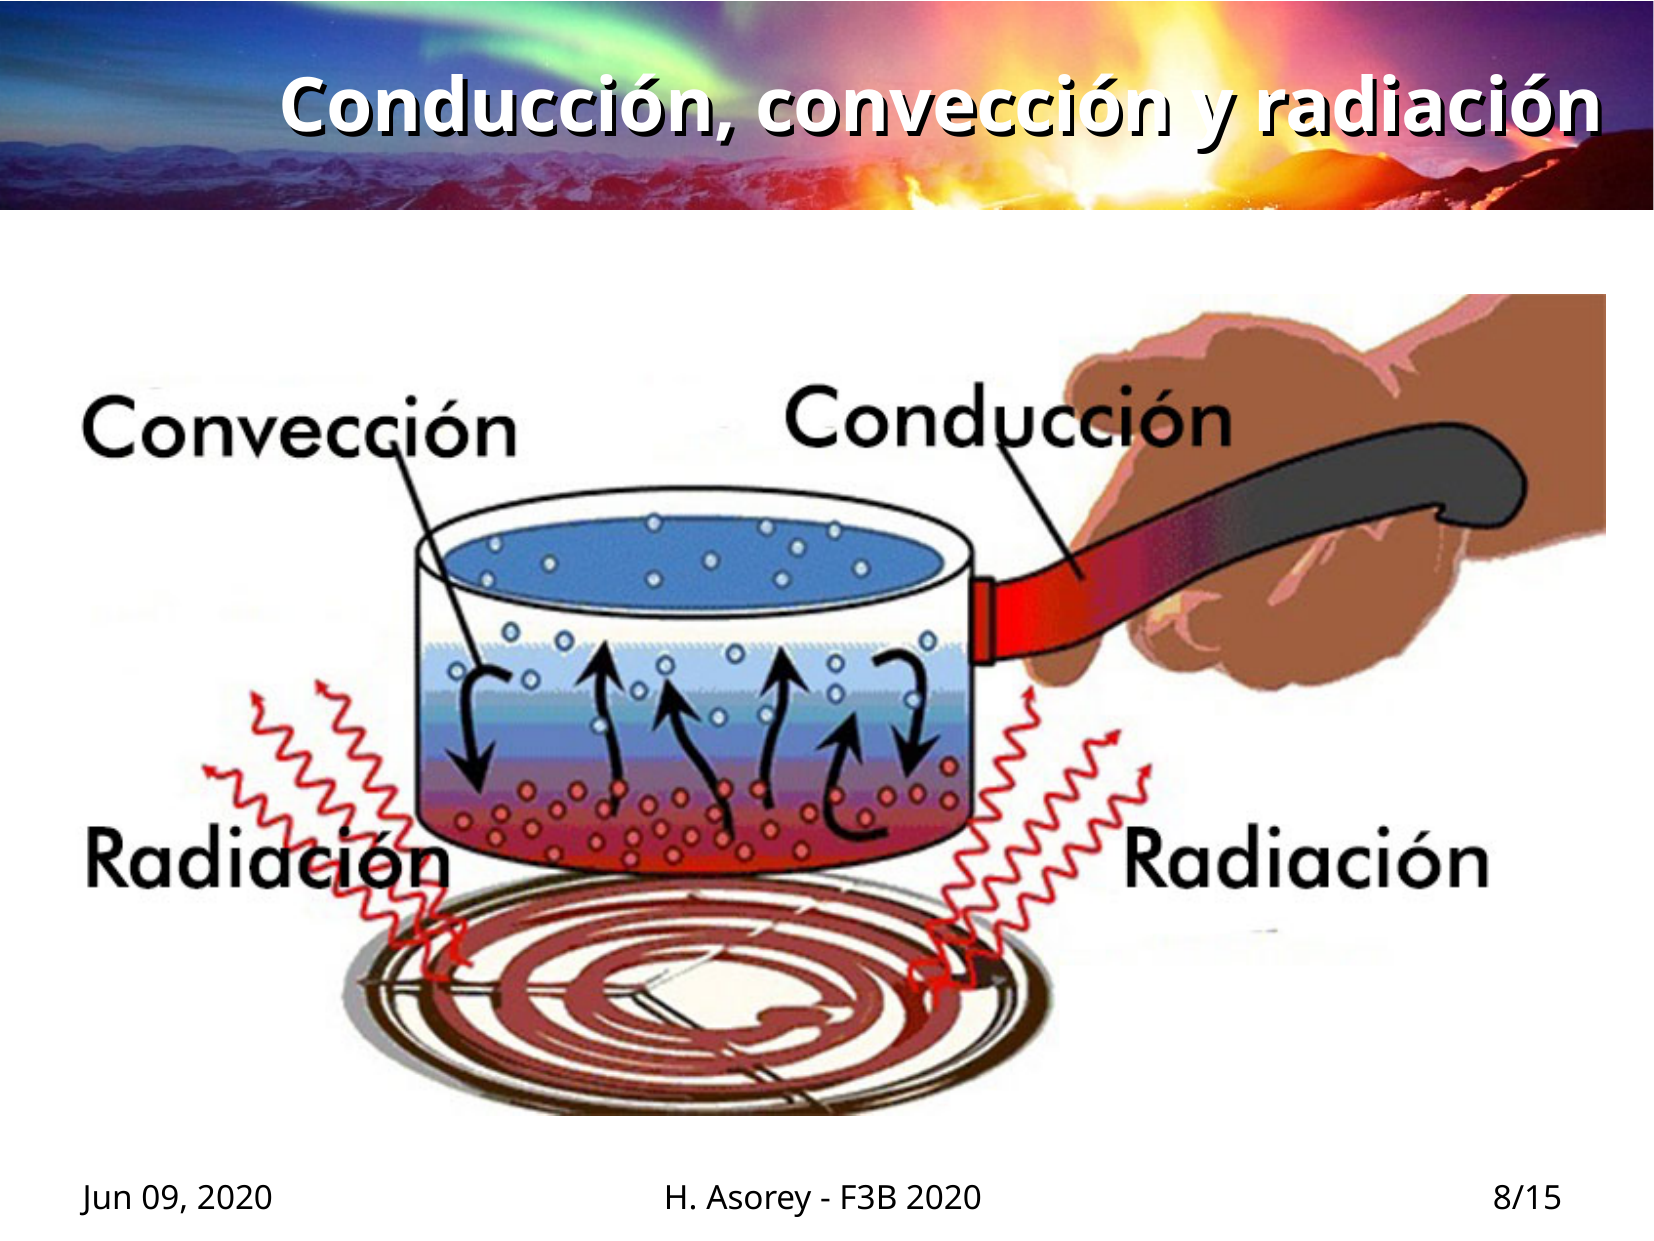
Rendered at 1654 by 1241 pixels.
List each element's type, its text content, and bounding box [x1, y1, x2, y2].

picture [45, 294, 1606, 1116]
title Conducción, convección y radiación [45, 15, 1606, 191]
picture [0, 1, 1654, 210]
